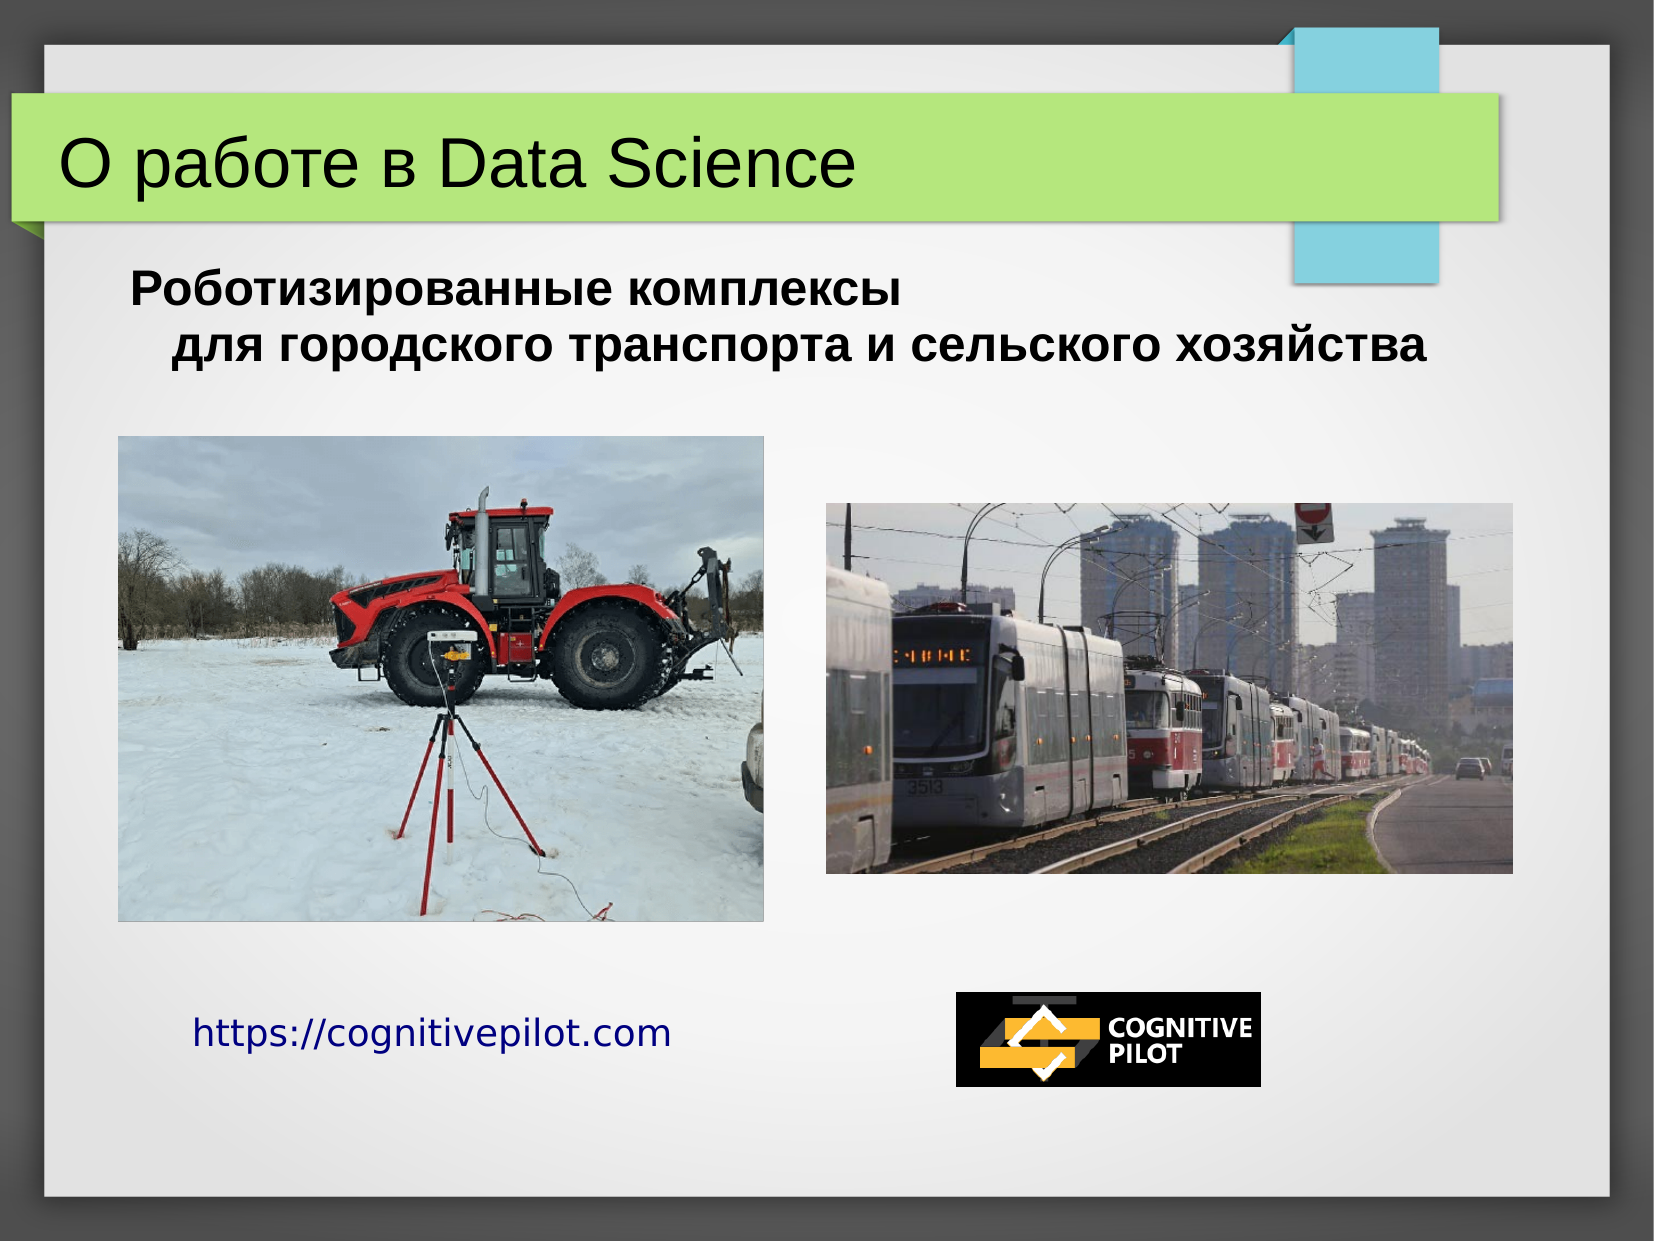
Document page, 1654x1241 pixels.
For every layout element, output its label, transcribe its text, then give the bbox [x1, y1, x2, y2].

title О работе в Data Science [59, 123, 1394, 203]
text_box Роботизированные комплексы для городского транспорта и сельского хозяйства [129, 236, 1562, 397]
text_box https://cognitivepilot.com [177, 1003, 786, 1106]
picture [0, 0, 1654, 1241]
